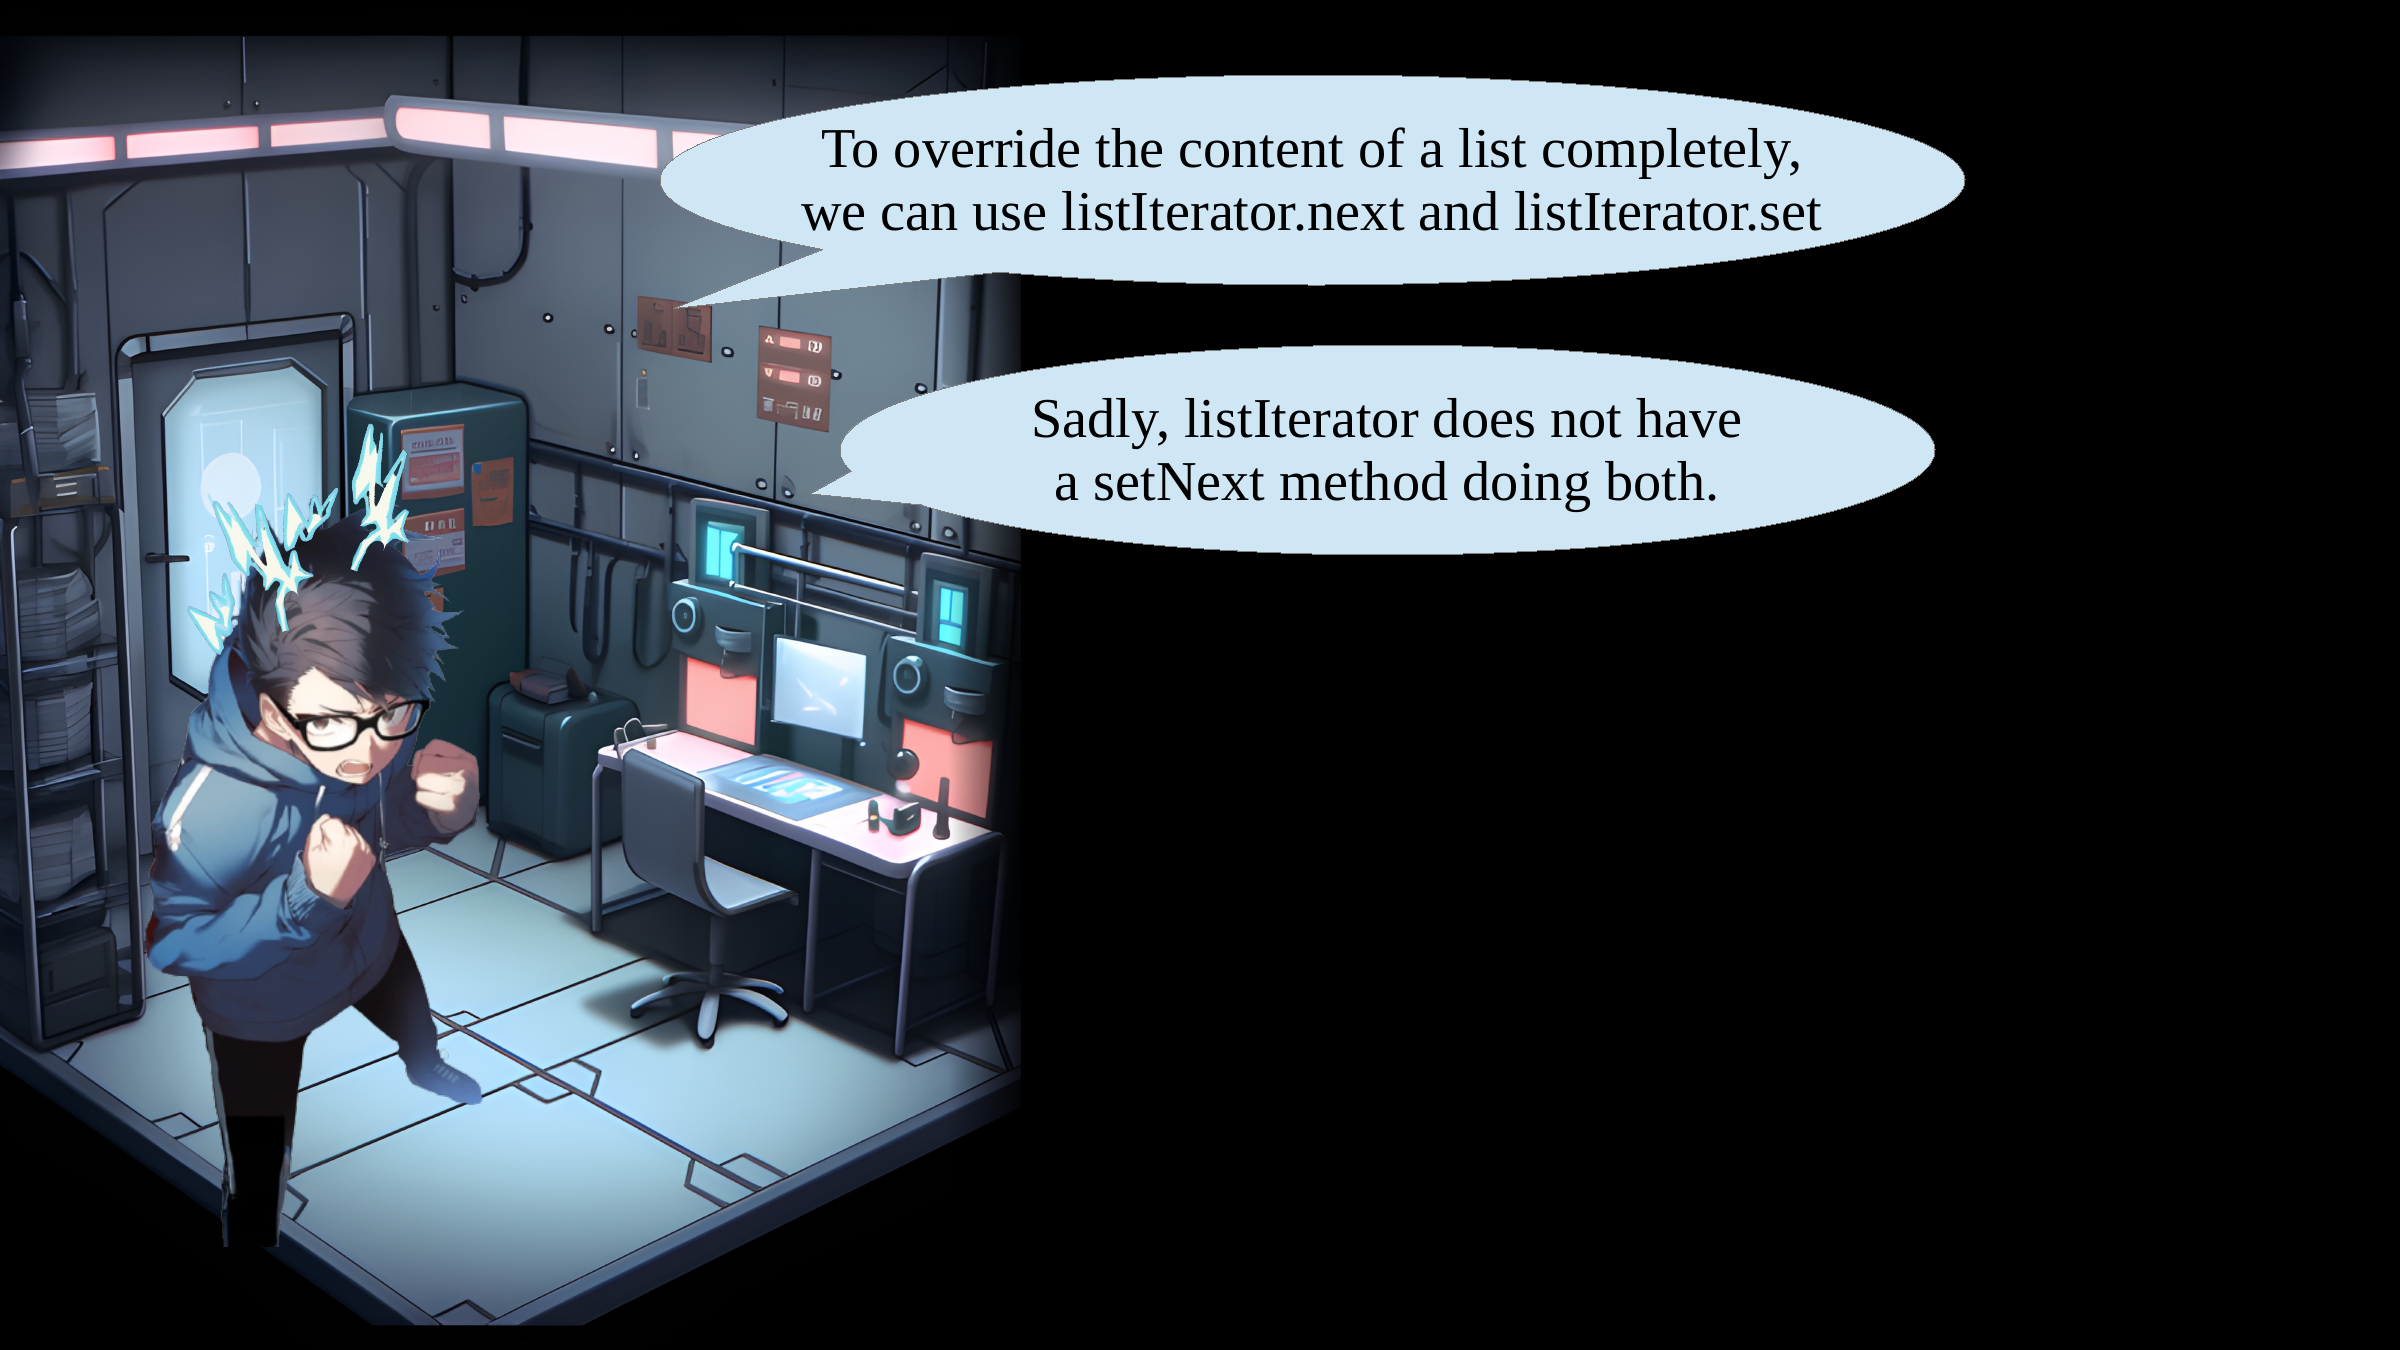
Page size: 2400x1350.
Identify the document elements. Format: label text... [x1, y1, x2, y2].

text_box Sadly, listIterator does not have a setNext method doing both. [810, 345, 1936, 555]
picture [0, 0, 948, 1350]
text_box [948, 0, 2400, 1350]
text_box To override the content of a list completely, we can use listIterator.next and listIterator.set [660, 75, 1966, 309]
